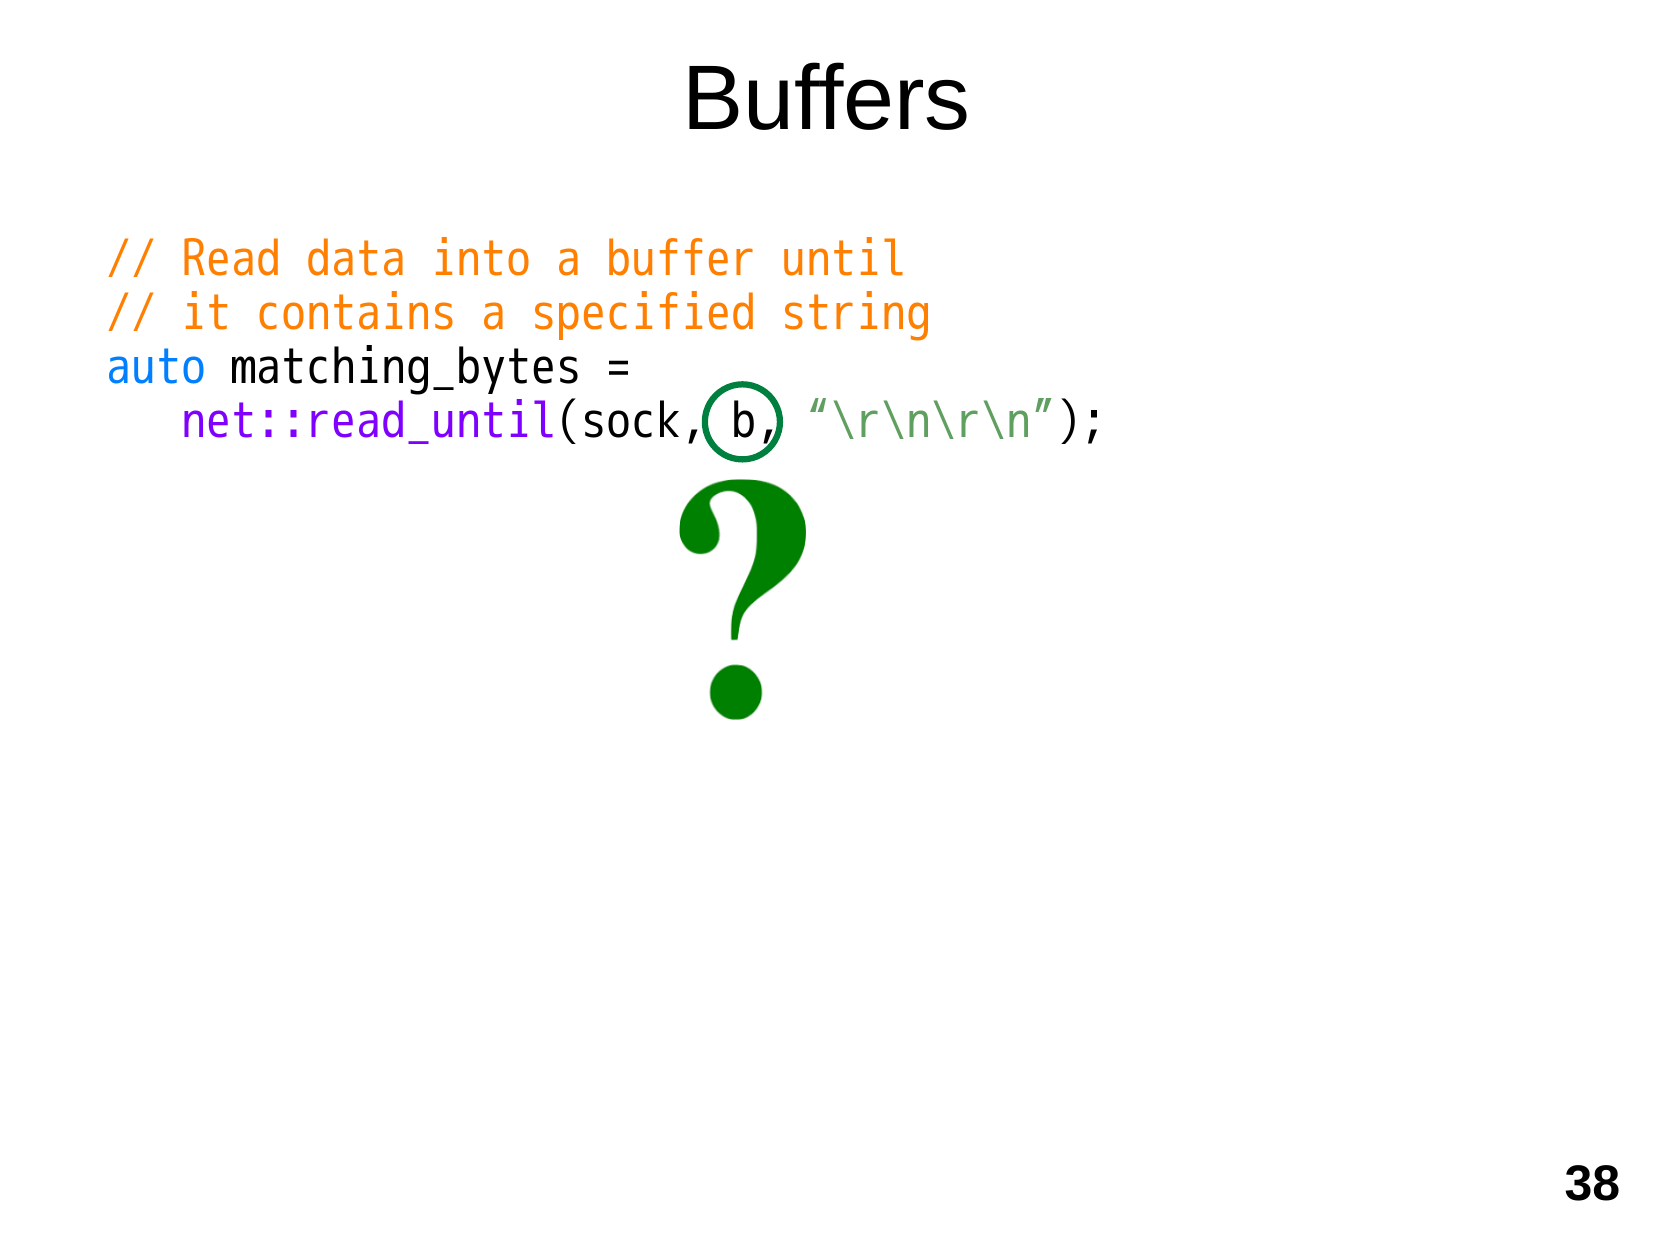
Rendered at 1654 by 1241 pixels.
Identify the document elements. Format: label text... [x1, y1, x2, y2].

title Buffers [82, 15, 1571, 181]
text_box // Read data into a buffer until // it contains a specified string auto matching_bytes = net::read_until(sock, b, “\r\n\r\n”); [91, 225, 1562, 1053]
picture [679, 479, 806, 721]
